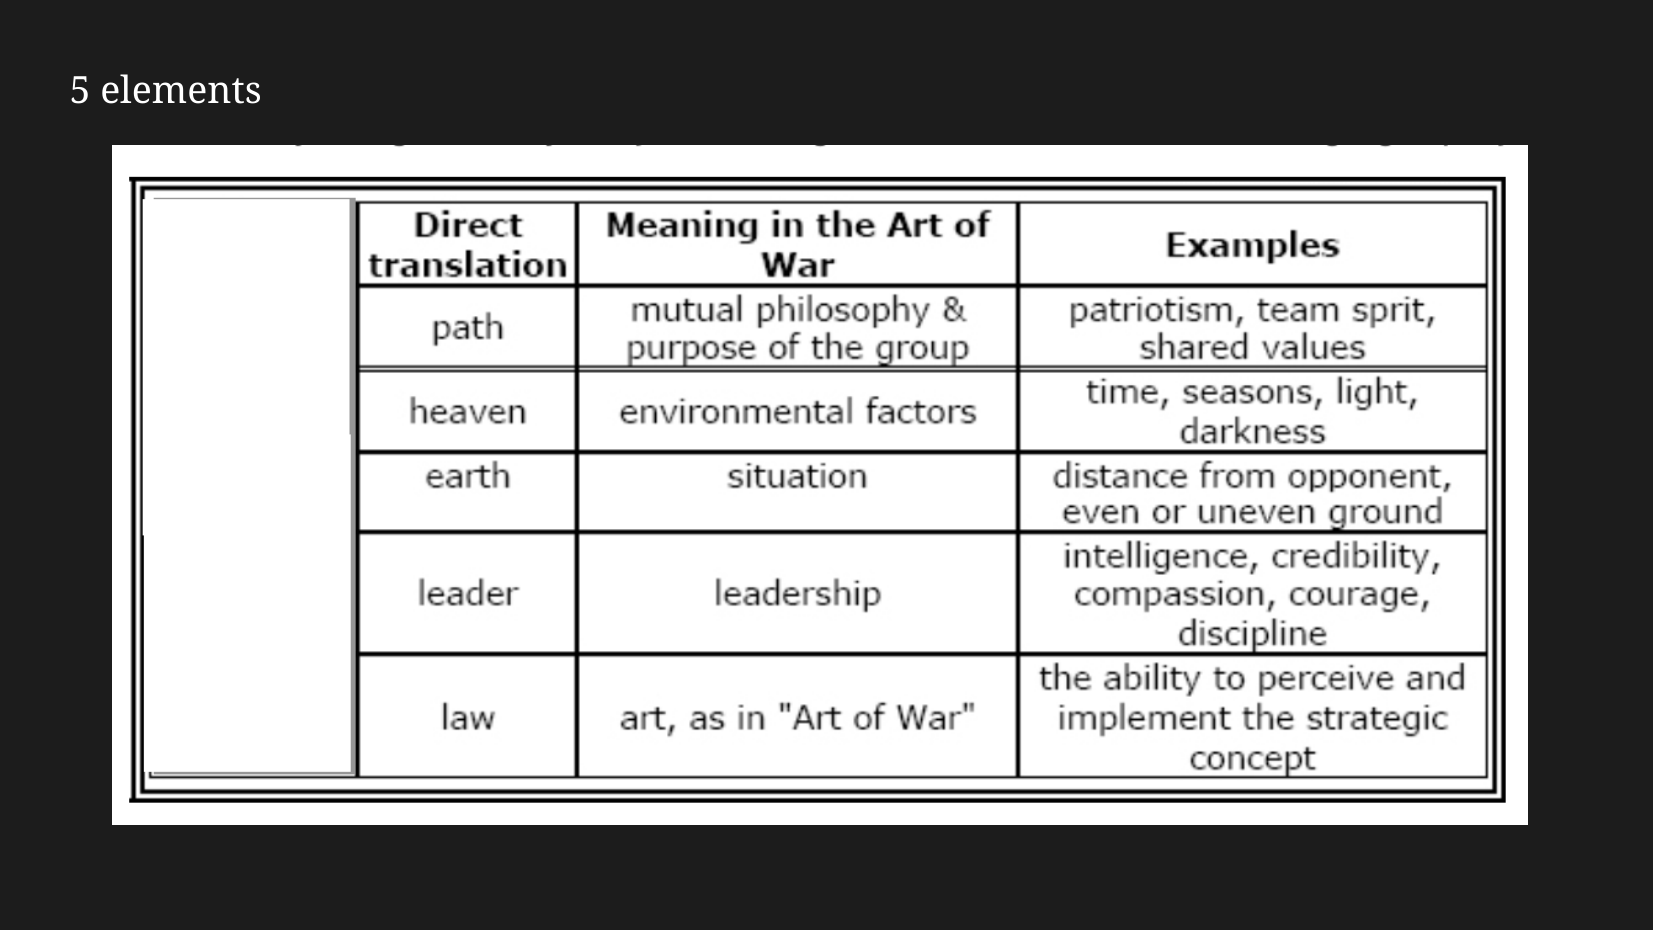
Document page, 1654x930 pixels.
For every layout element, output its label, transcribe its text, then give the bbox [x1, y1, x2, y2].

text_box 5 elements [54, 56, 451, 113]
picture [112, 145, 1528, 826]
